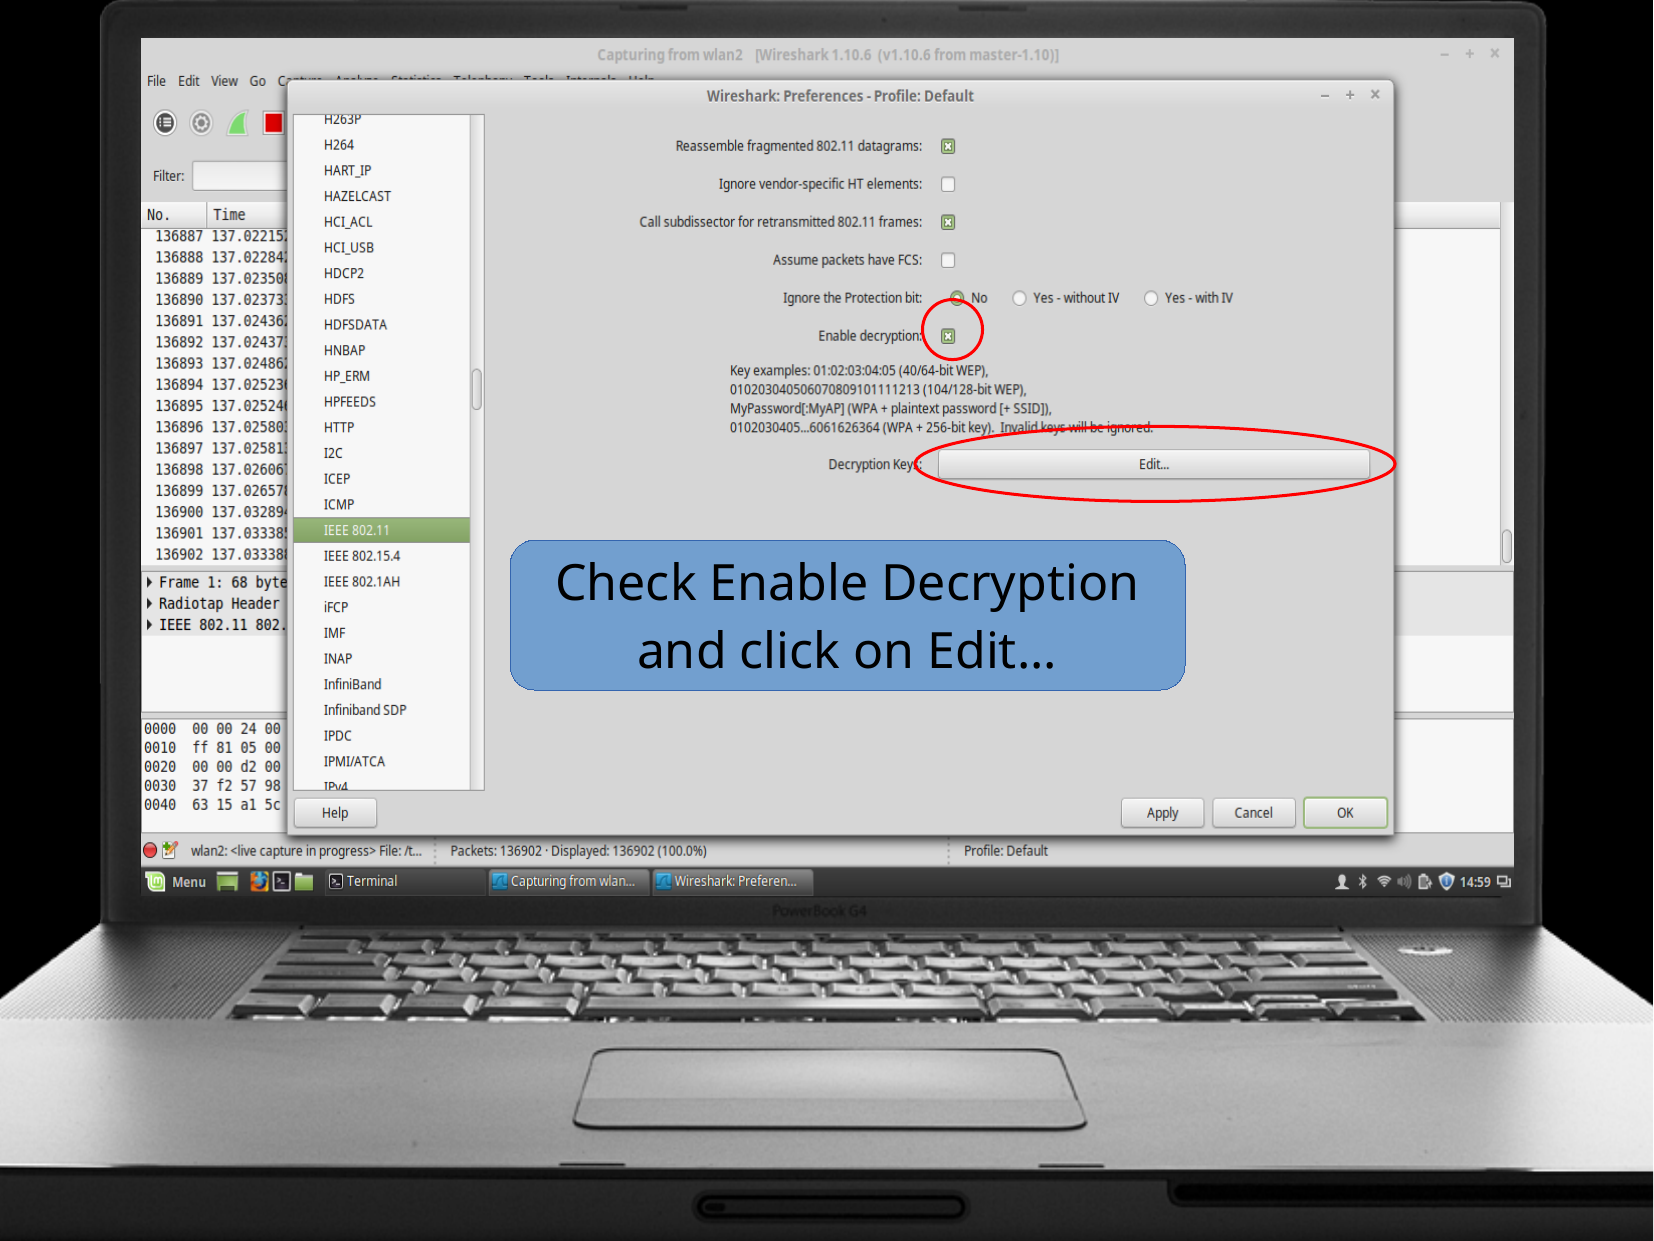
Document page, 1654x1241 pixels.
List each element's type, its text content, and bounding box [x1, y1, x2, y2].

text_box Check Enable Decryption and click on Edit... [510, 540, 1186, 691]
picture [0, 0, 1654, 1241]
